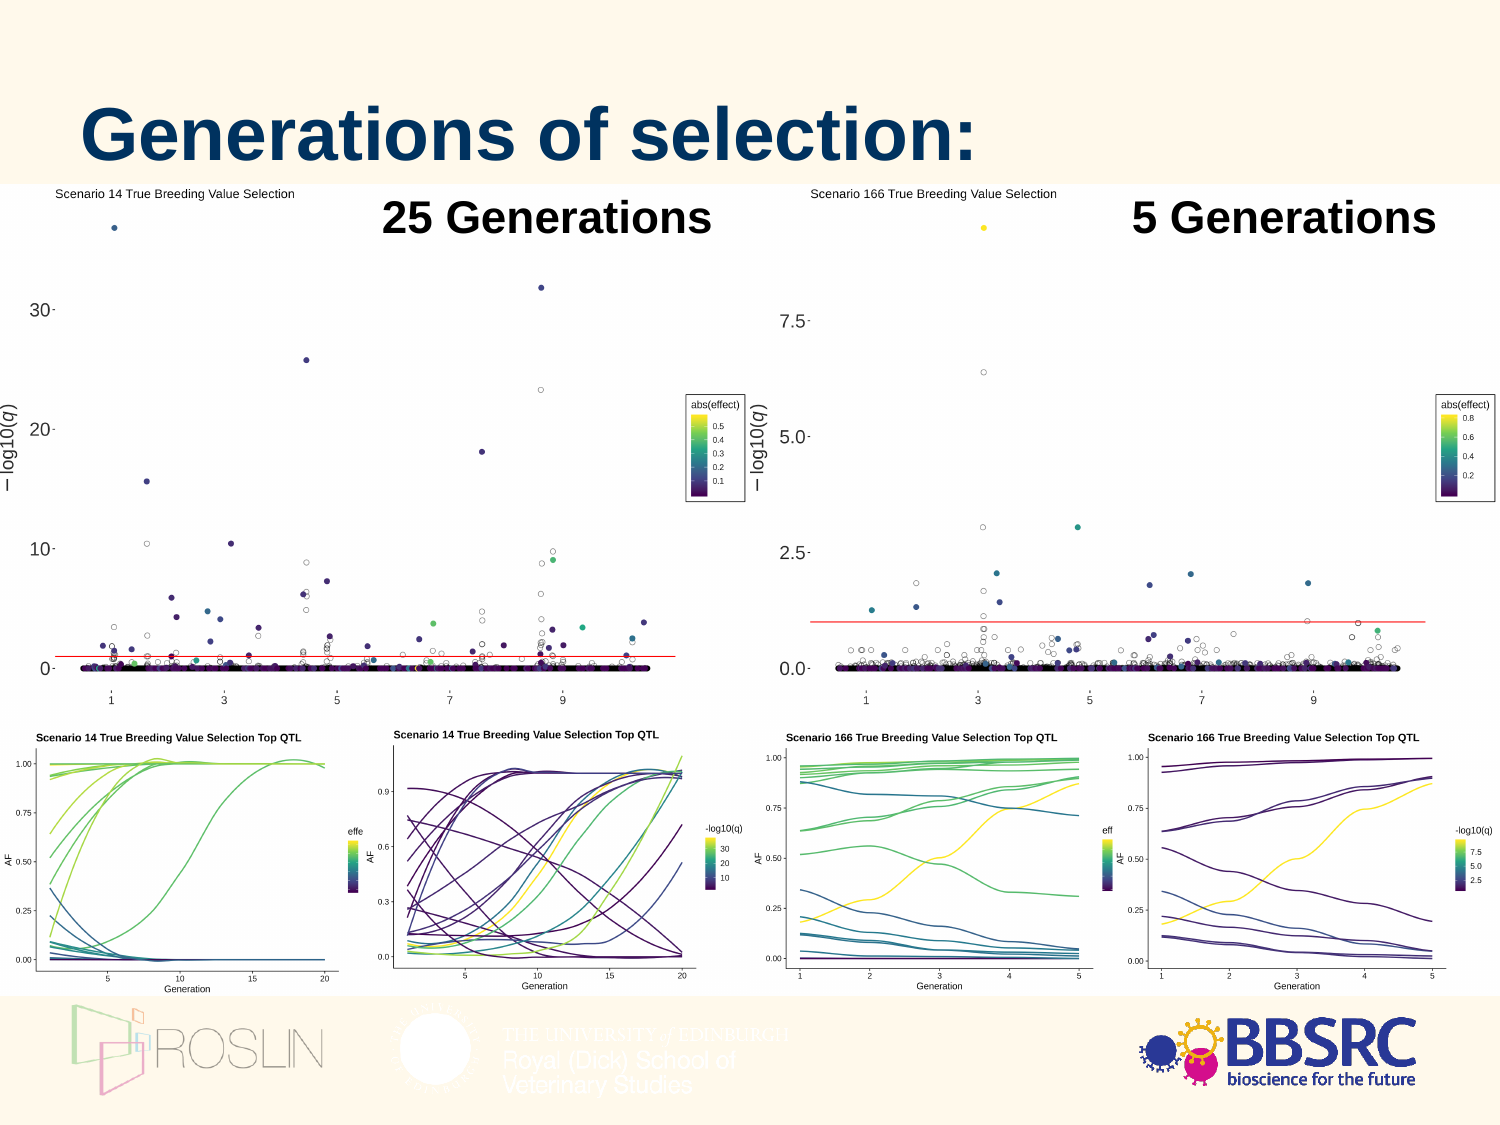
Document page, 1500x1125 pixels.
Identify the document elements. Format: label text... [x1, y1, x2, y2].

text_box 5 Generations [1116, 172, 1500, 303]
title Generations of selection: [64, 78, 1426, 184]
text_box 25 Generations [366, 172, 759, 303]
picture [0, 184, 1500, 1118]
picture [1137, 1014, 1416, 1092]
